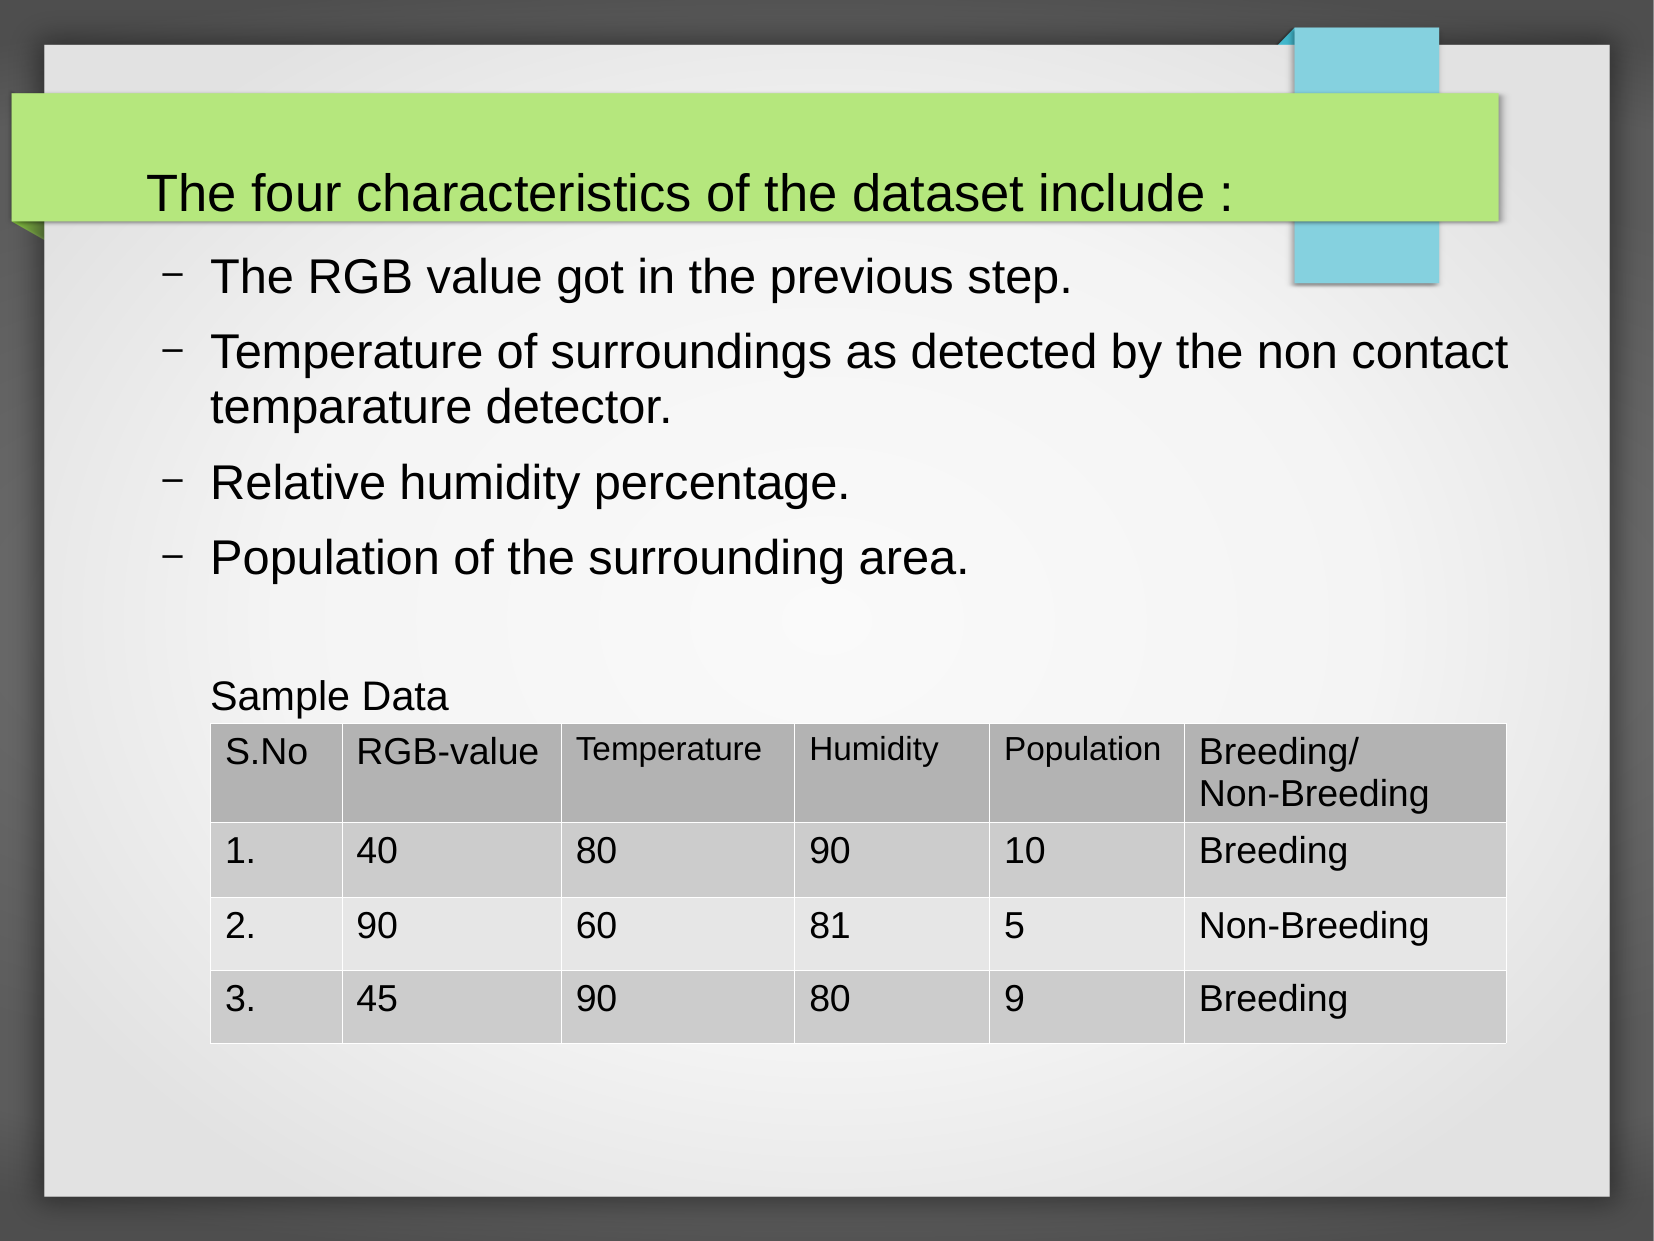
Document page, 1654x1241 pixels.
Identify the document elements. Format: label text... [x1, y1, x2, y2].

table_header S.No [211, 724, 342, 822]
table_header Breeding/ Non-Breeding [1185, 724, 1506, 822]
table_cell 90 [795, 823, 989, 897]
table_cell 2. [211, 898, 342, 970]
table_cell 80 [562, 823, 794, 897]
table_cell 90 [343, 898, 561, 970]
table_header Population [990, 724, 1184, 822]
picture [0, 0, 1654, 1241]
table_cell 60 [562, 898, 794, 970]
table_cell 80 [795, 971, 989, 1043]
table_cell Breeding [1185, 823, 1506, 897]
table_cell 45 [343, 971, 561, 1043]
list The four characteristics of the dataset include : The RGB value got in the previous step. Temperature of surroundings as detected by the non contact temparature detector. Relative humidity percentage. Population of the surrounding area. Sample Data [82, 23, 1571, 1010]
table_cell 9 [990, 971, 1184, 1043]
table_cell Breeding [1185, 971, 1506, 1043]
table_cell 5 [990, 898, 1184, 970]
table_cell 81 [795, 898, 989, 970]
table_header RGB-value [343, 724, 561, 822]
table_header Temperature [562, 724, 794, 822]
table_cell 10 [990, 823, 1184, 897]
table_cell Non-Breeding [1185, 898, 1506, 970]
table_cell 90 [562, 971, 794, 1043]
table_cell 3. [211, 971, 342, 1043]
table_cell 1. [211, 823, 342, 897]
table_cell 40 [343, 823, 561, 897]
table_header Humidity [795, 724, 989, 822]
